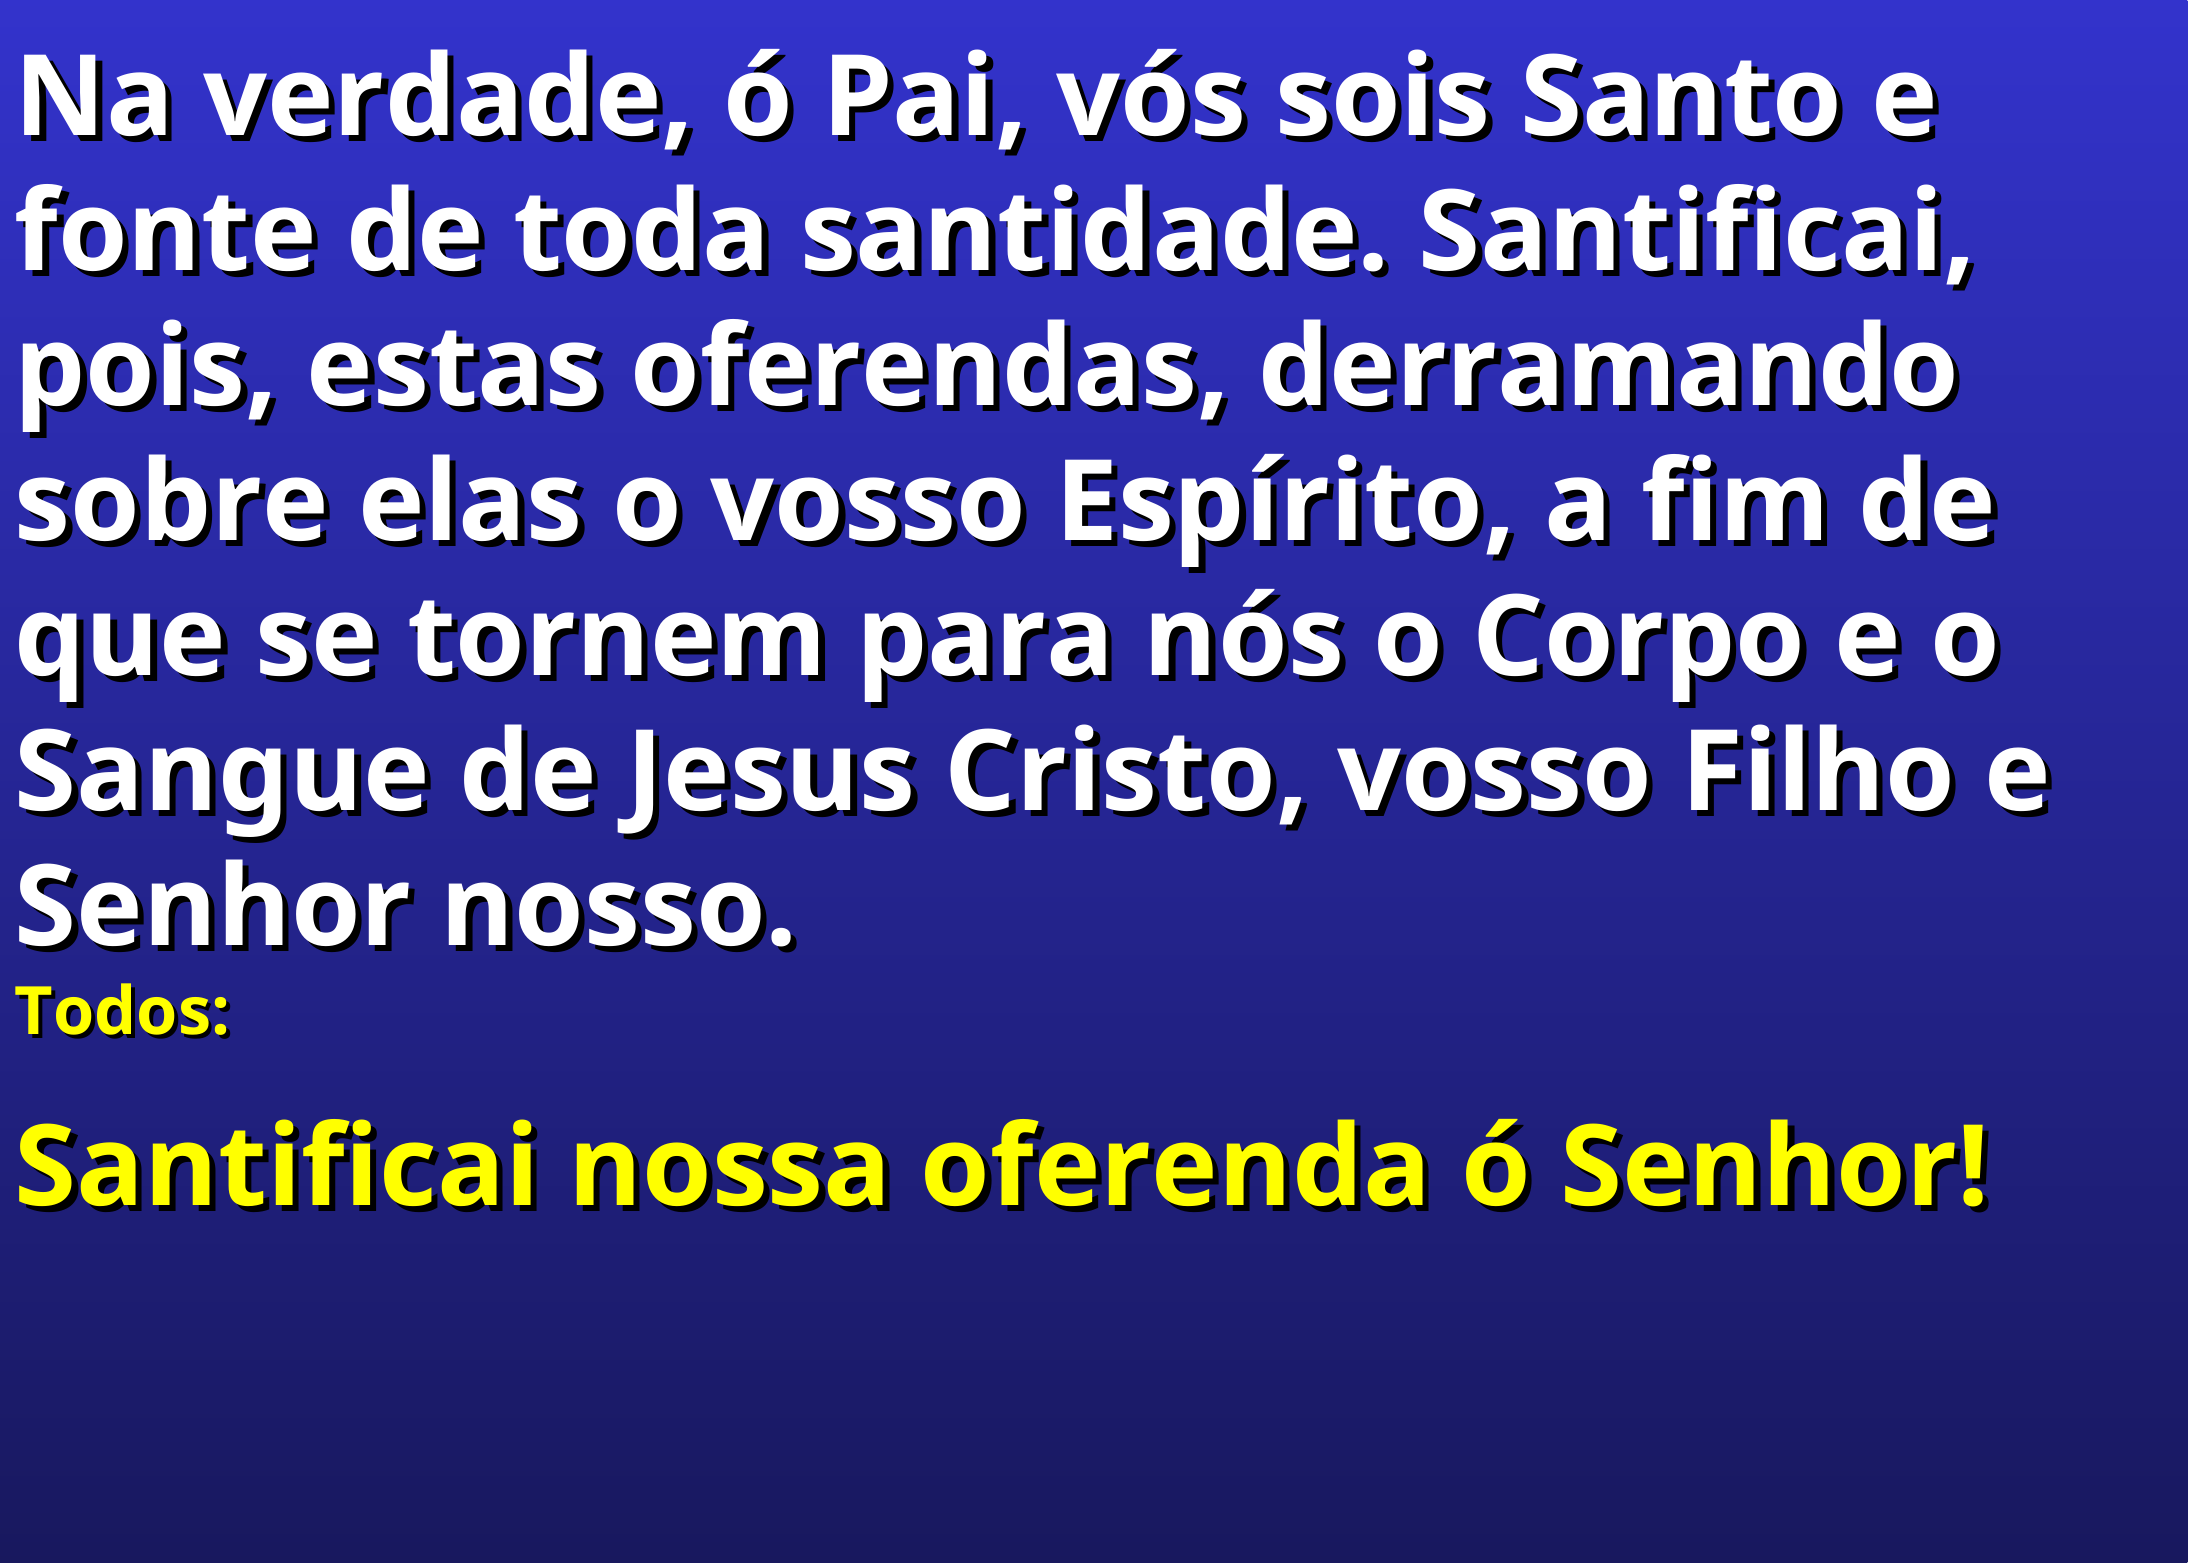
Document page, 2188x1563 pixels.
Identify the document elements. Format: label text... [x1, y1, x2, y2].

text_box Na verdade, ó Pai, vós sois Santo e fonte de toda santidade. Santificai, pois, estas oferendas, derramando sobre elas o vosso Espírito, a fim de que se tornem para nós o Corpo e o Sangue de Jesus Cristo, vosso Filho e Senhor nosso. Todos: Santificai nossa oferenda ó Senhor! [0, 15, 2188, 1371]
